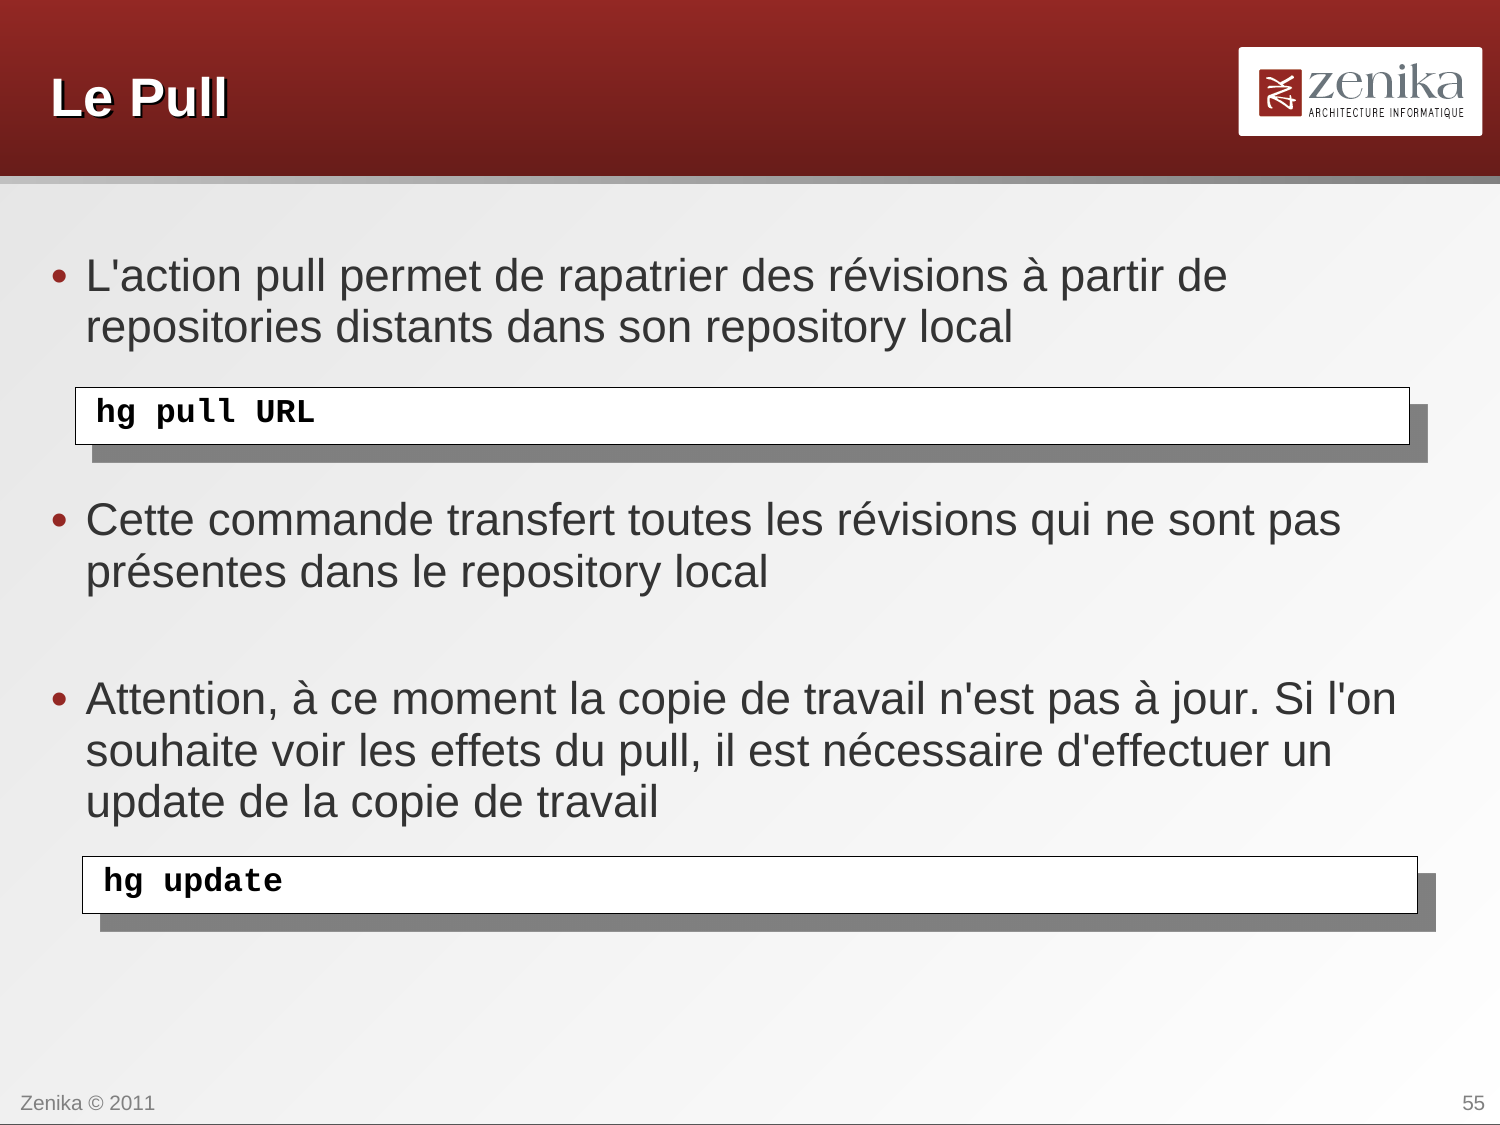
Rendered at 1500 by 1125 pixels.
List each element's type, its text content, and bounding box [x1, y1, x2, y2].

picture [1257, 58, 1464, 125]
title Le Pull [50, 22, 1206, 172]
text_box hg pull URL [75, 387, 1410, 445]
list L'action pull permet de rapatrier des révisions à partir de repositories distants dans son repository local Cette commande transfert toutes les révisions qui ne sont pas présentes dans le repository local Attention, à ce moment la copie de travail n'est pas à jour. Si l'on souhaite voir les effets du pull, il est nécessaire d'effectuer un update de la copie de travail [50, 249, 1435, 1064]
text_box hg update [82, 856, 1418, 914]
